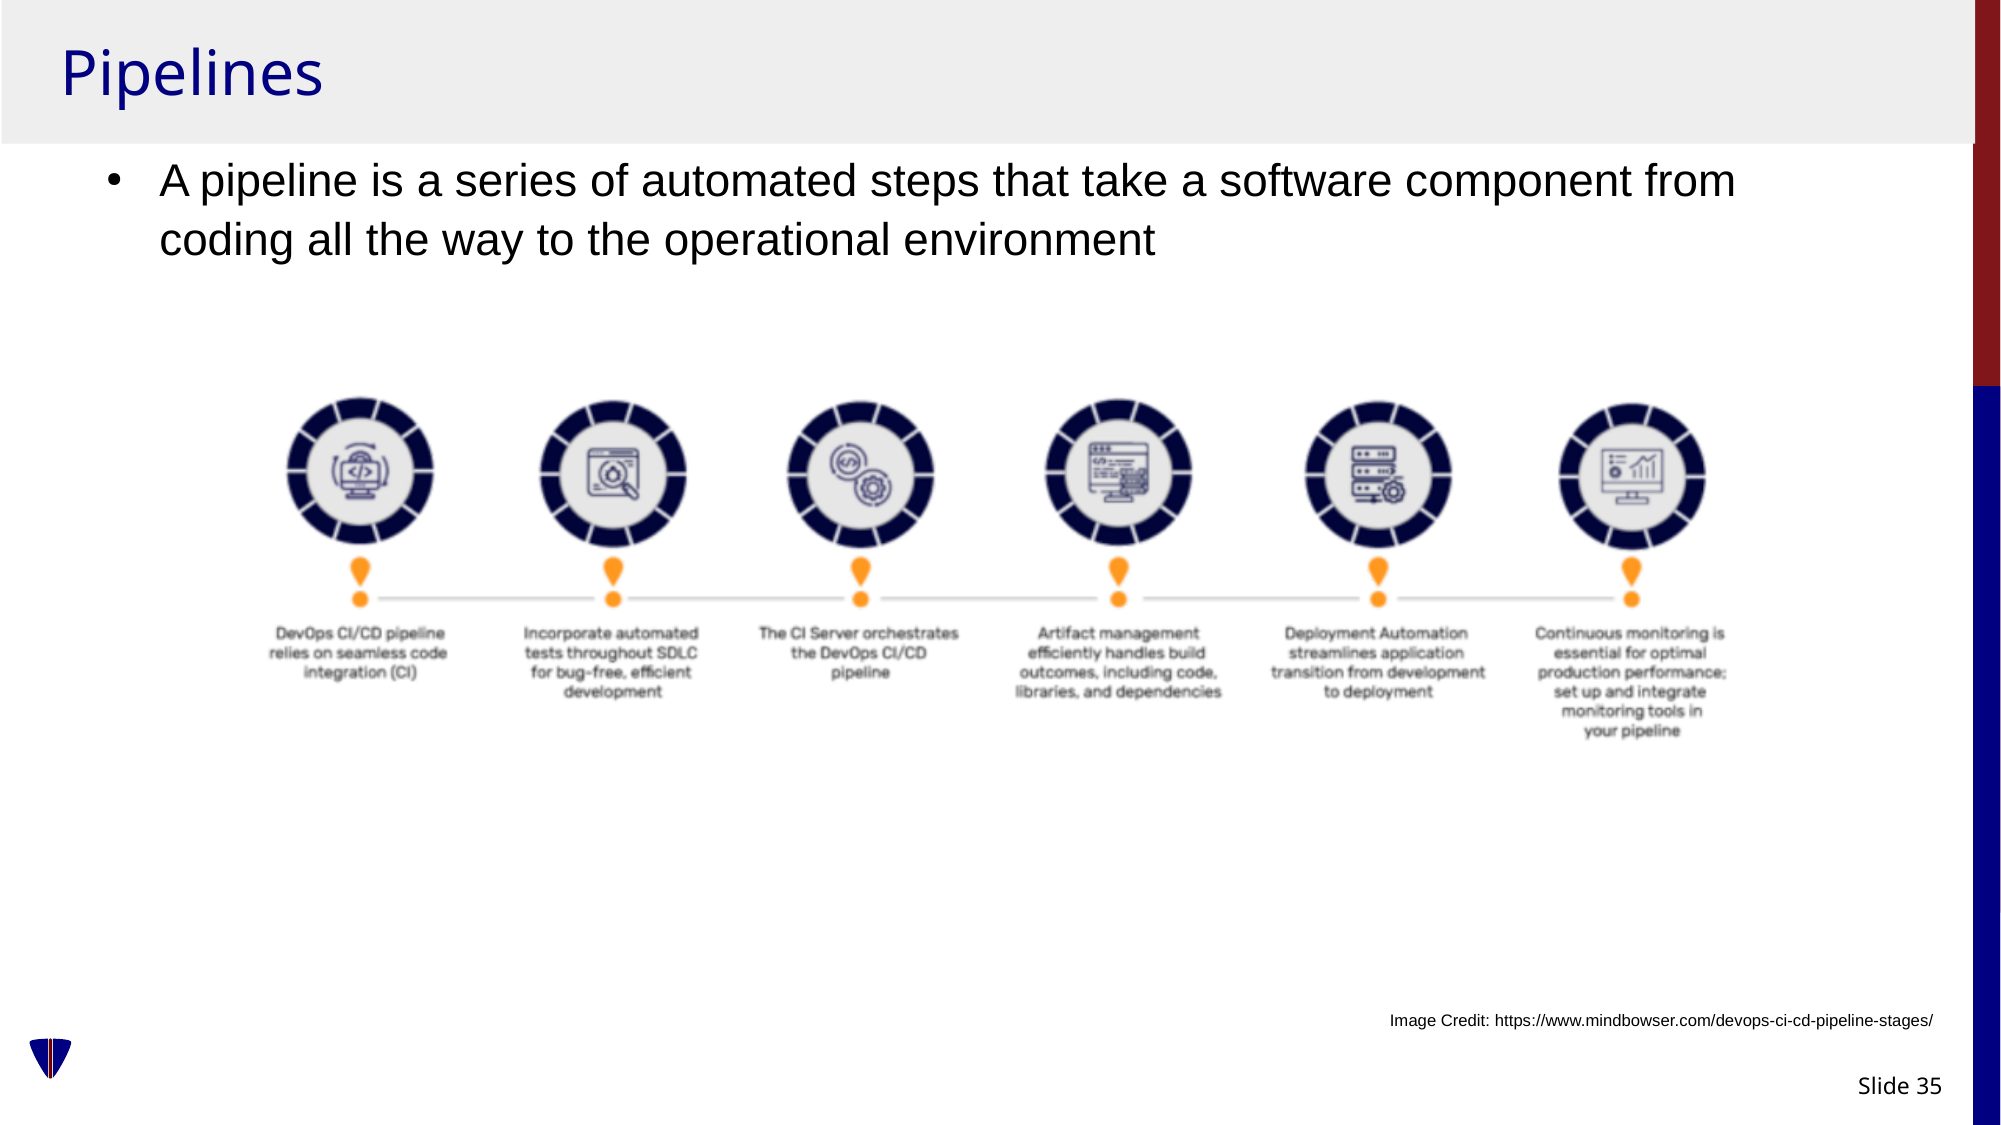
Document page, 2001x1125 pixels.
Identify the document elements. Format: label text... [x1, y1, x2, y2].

title Pipelines [1, 0, 1976, 144]
list A pipeline is a series of automated steps that take a software component from coding all the way to the operational environment [88, 147, 1861, 296]
text_box Image Credit: https://www.mindbowser.com/devops-ci-cd-pipeline-stages/ [1299, 1003, 1949, 1063]
picture [224, 376, 1788, 756]
